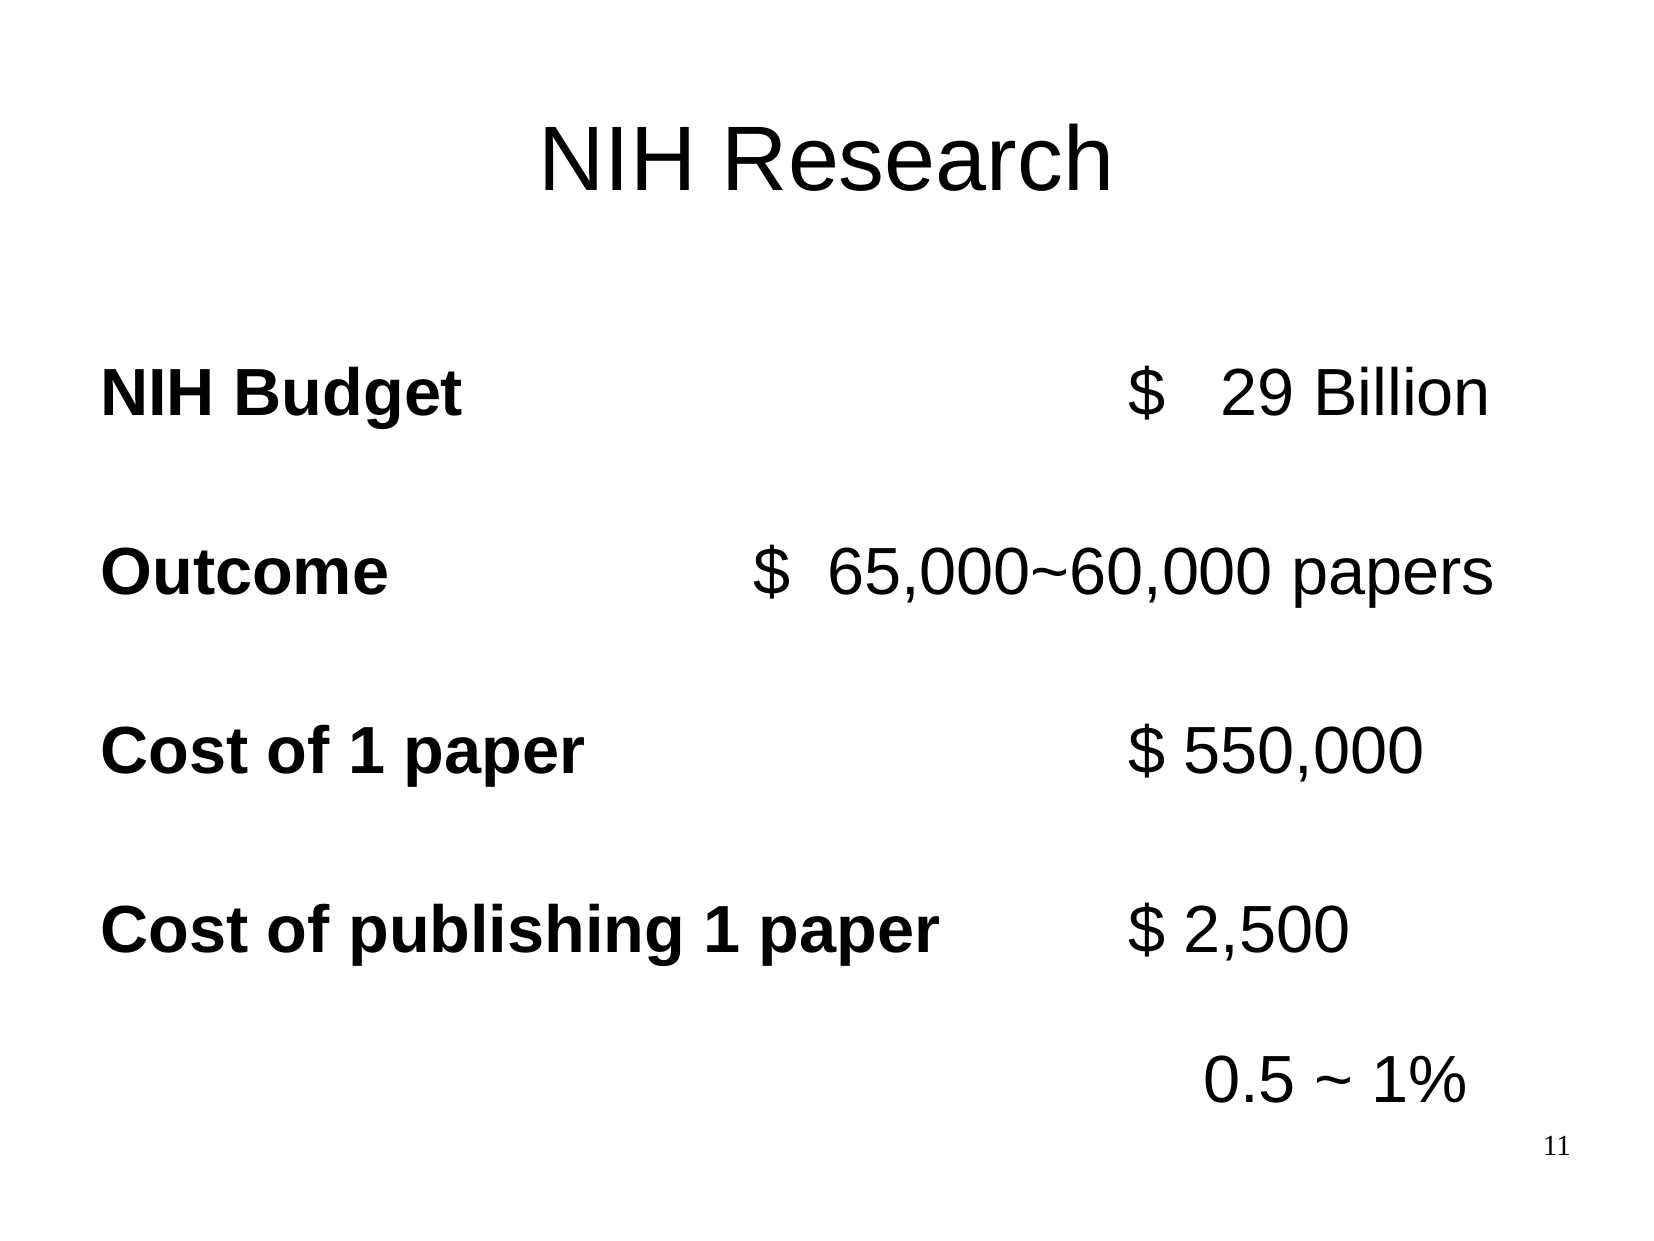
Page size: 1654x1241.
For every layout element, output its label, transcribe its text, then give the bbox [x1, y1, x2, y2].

list NIH Budget $ 29 Billion Outcome $ 65,000~60,000 papers Cost of 1 paper $ 550,000 Cost of publishing 1 paper $ 2,500 0.5 ~ 1% [82, 355, 1571, 1159]
title NIH Research [82, 62, 1571, 256]
